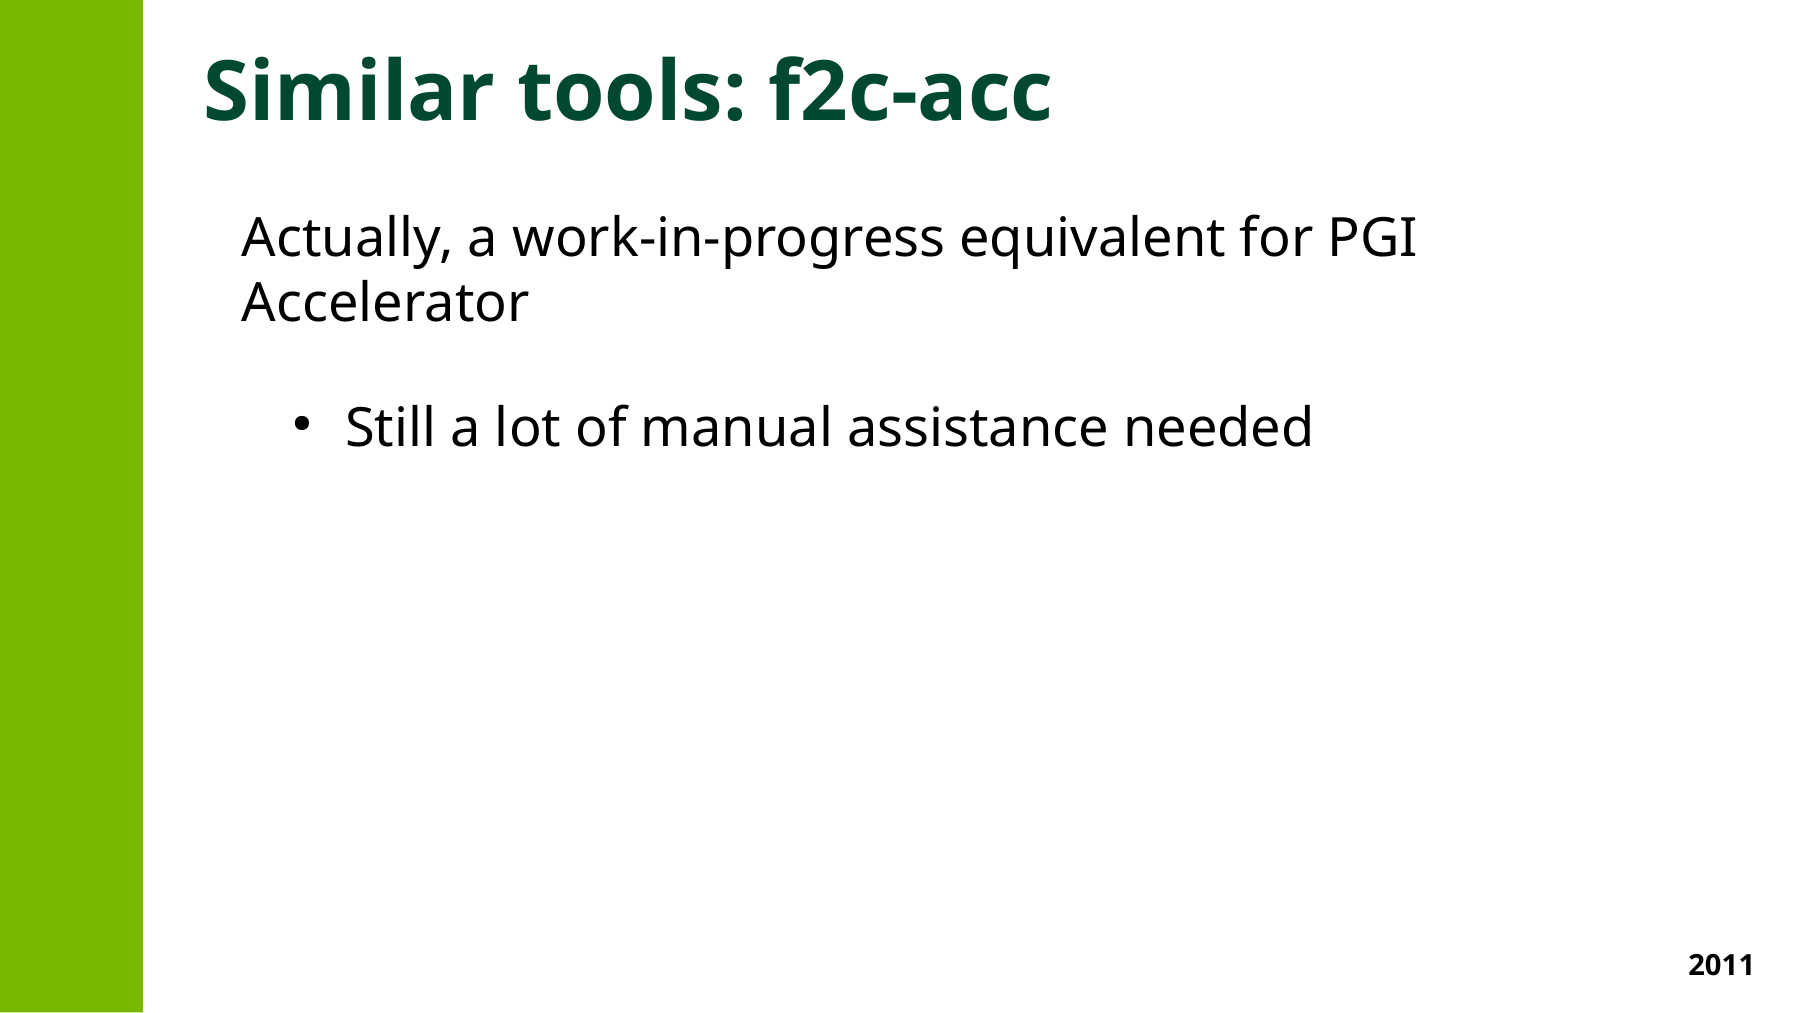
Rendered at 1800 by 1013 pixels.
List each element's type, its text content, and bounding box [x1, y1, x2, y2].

title Similar tools: f2c-acc [188, 40, 1733, 211]
list Actually, a work-in-progress equivalent for PGI Accelerator Still a lot of manual assistance needed [188, 195, 1726, 976]
